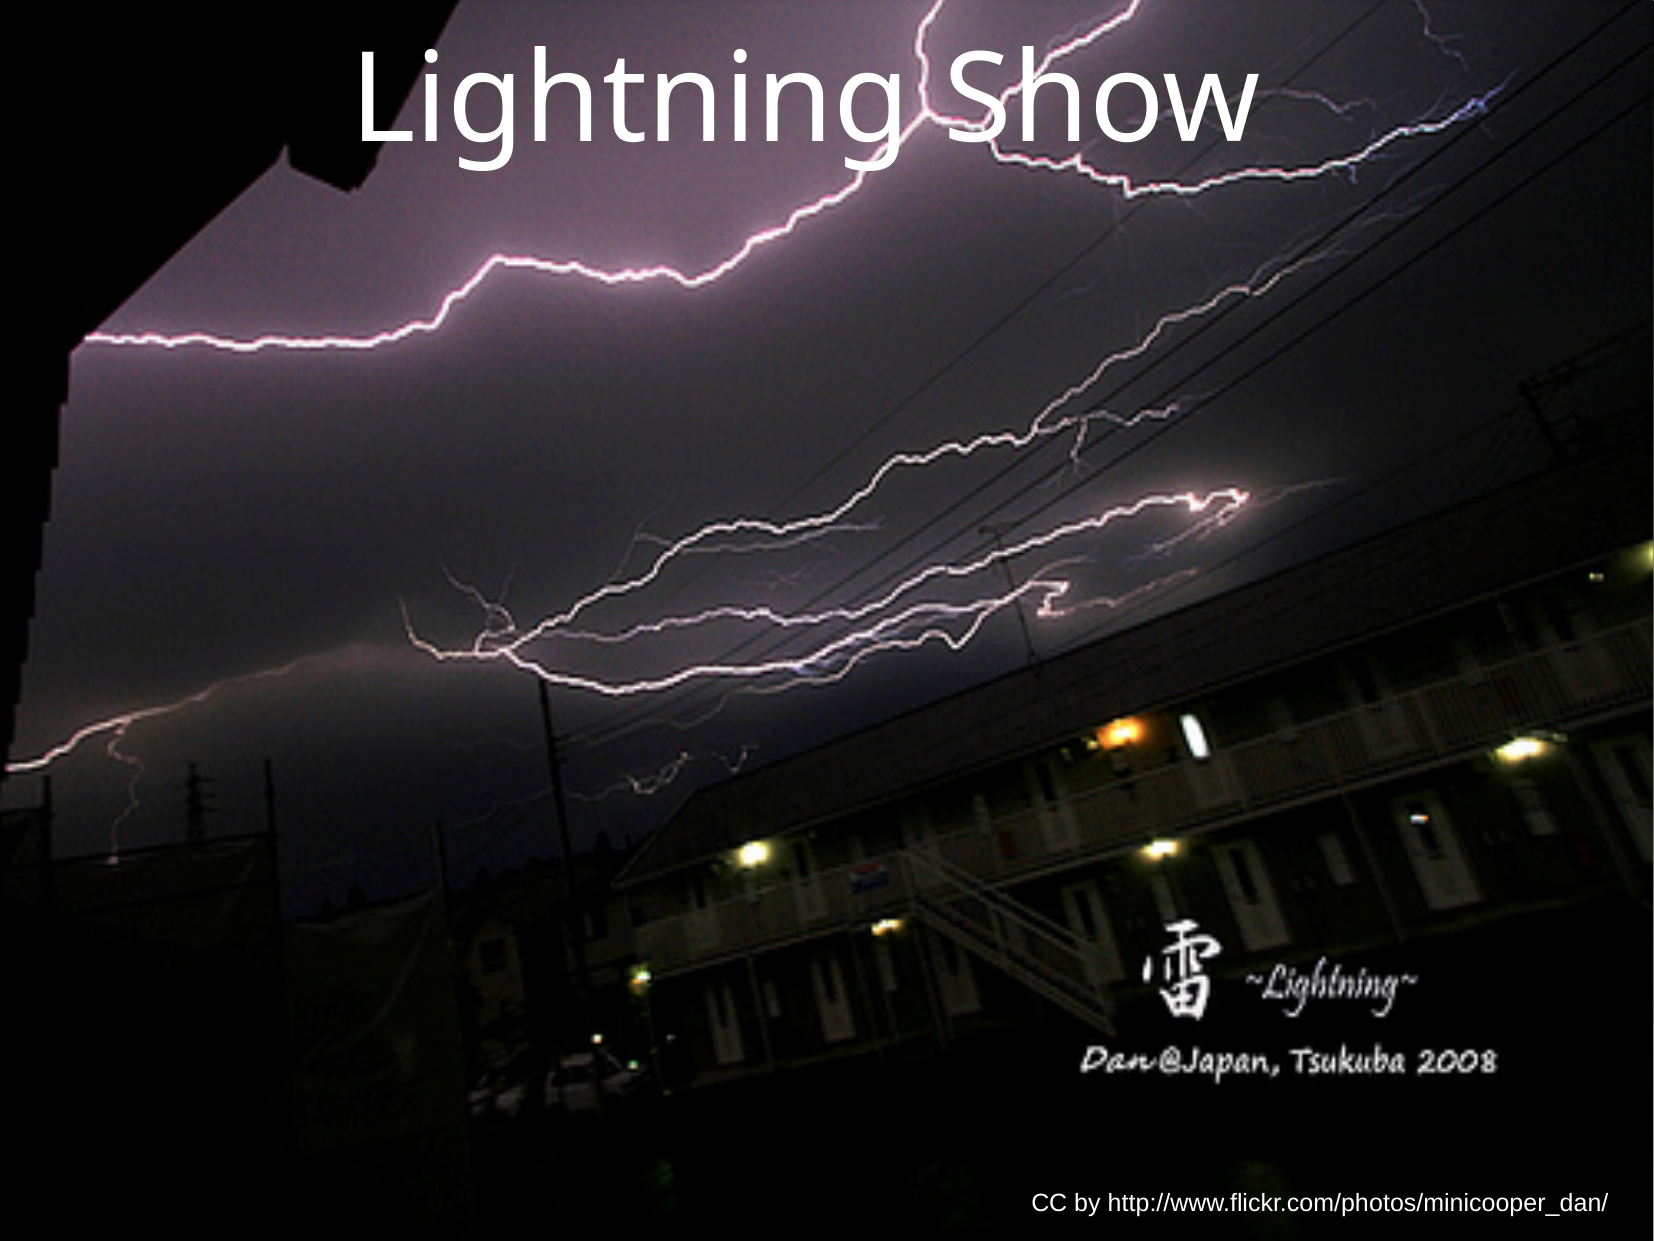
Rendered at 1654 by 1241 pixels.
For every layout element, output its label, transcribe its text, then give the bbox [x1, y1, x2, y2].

text_box CC by http://www.flickr.com/photos/minicooper_dan/ [1016, 1181, 1625, 1224]
picture [0, 0, 1654, 1241]
text_box Lightning Show [335, 0, 1241, 154]
